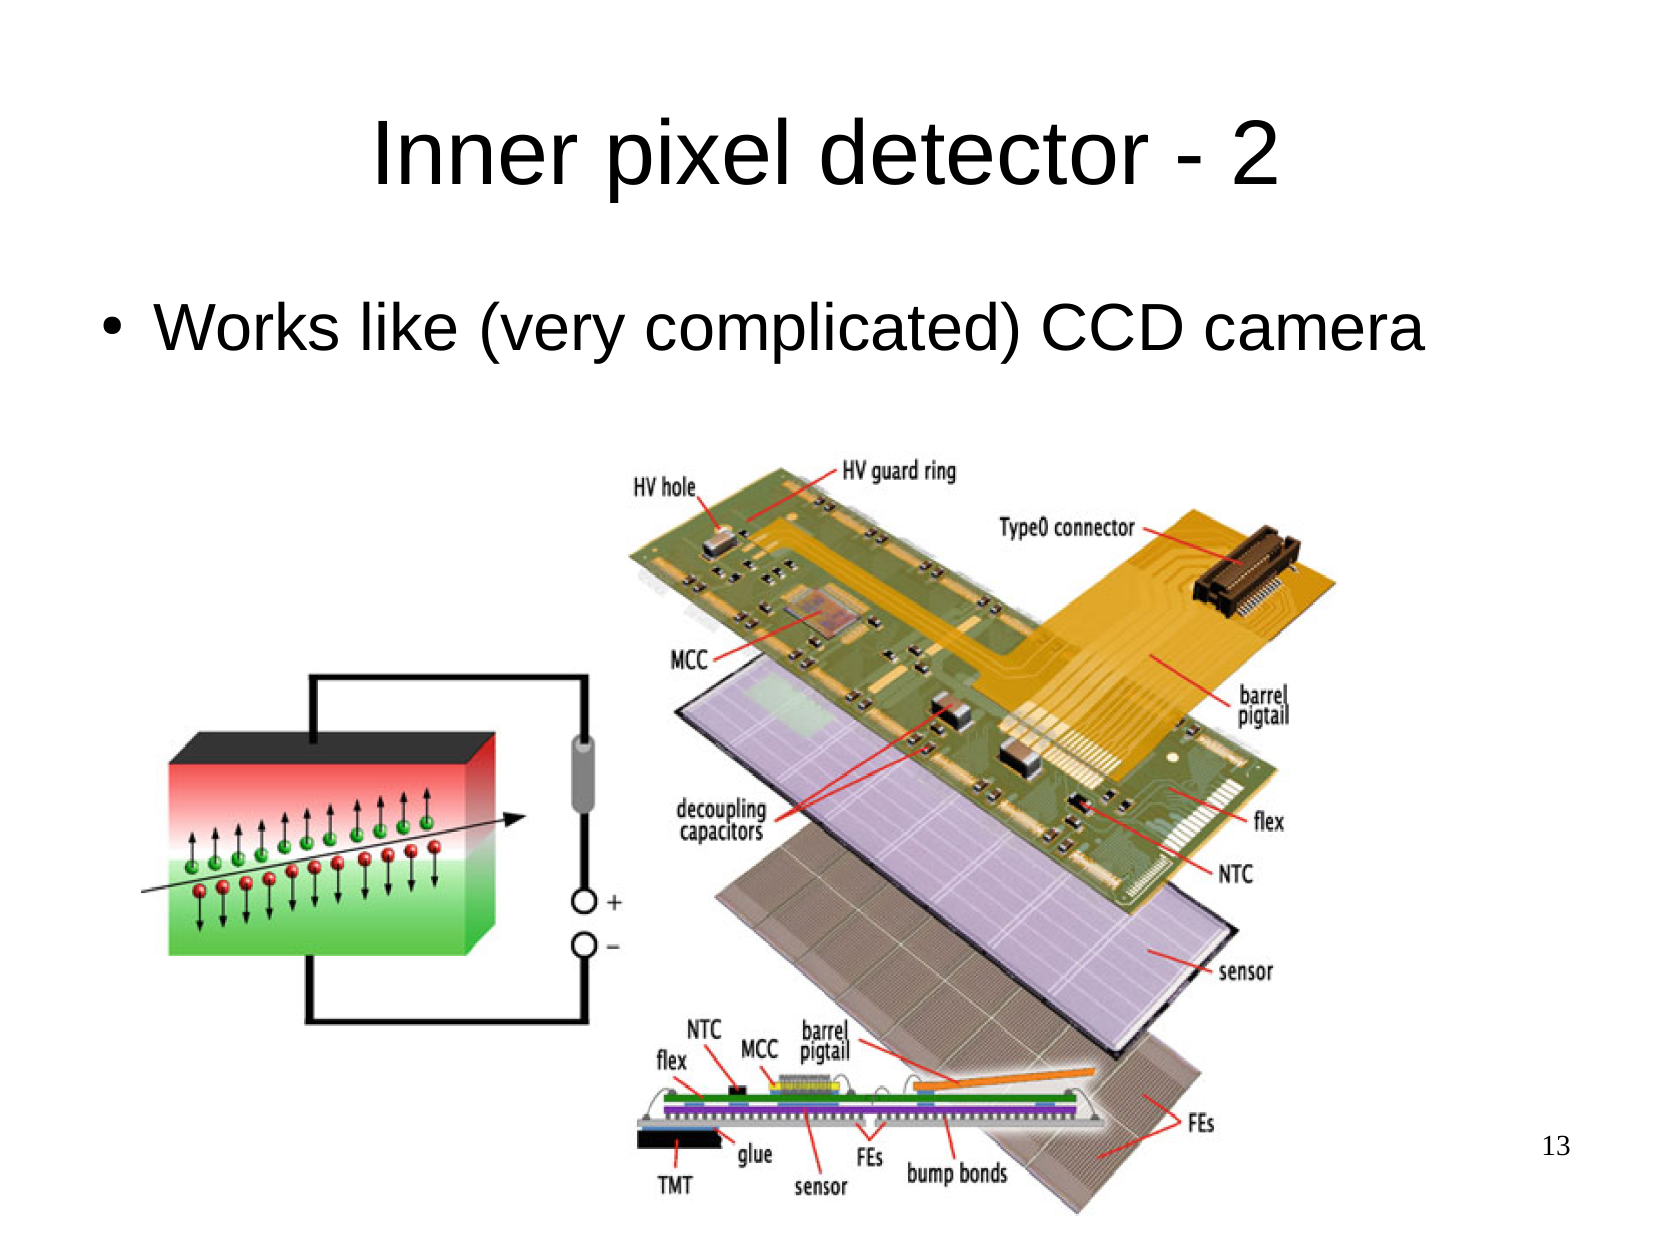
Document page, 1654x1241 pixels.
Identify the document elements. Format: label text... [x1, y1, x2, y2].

title Inner pixel detector - 2 [82, 49, 1571, 257]
list Works like (very complicated) CCD camera [82, 290, 1571, 1010]
picture [121, 434, 1352, 1231]
